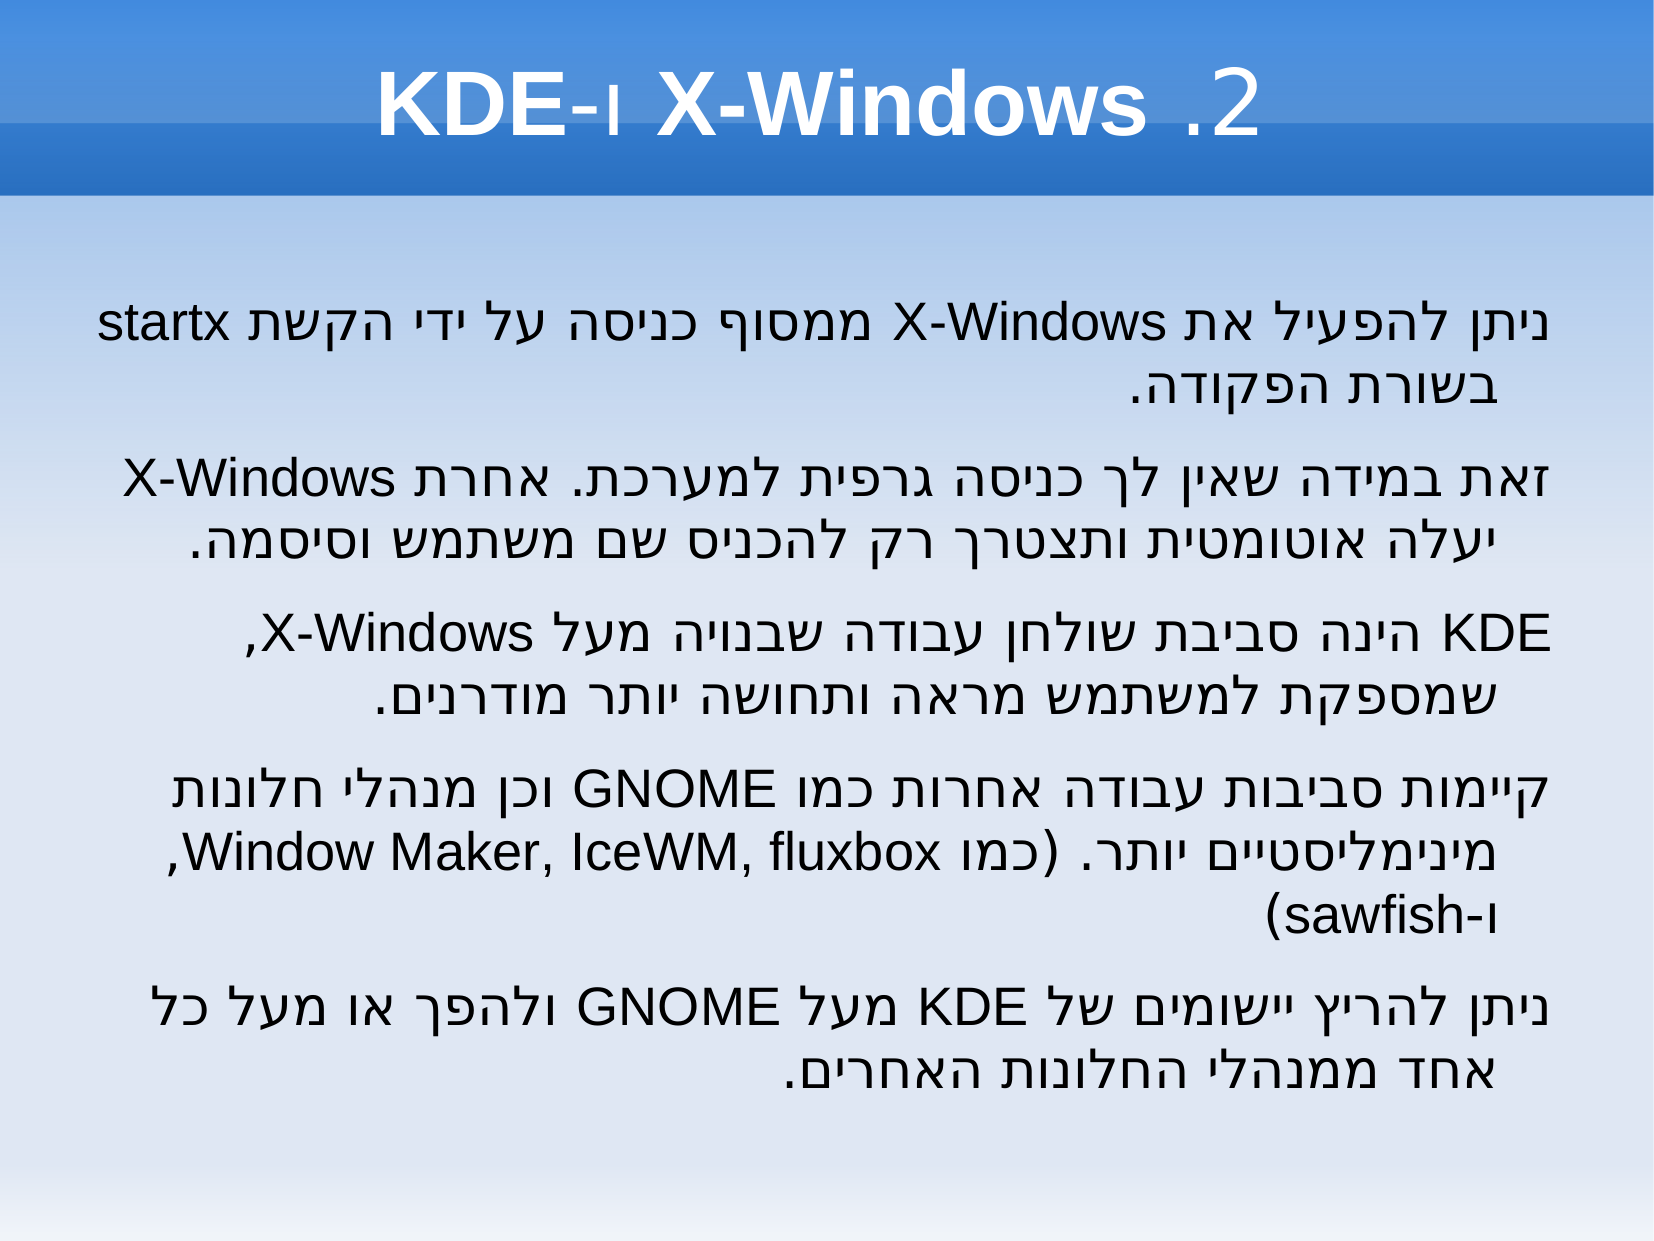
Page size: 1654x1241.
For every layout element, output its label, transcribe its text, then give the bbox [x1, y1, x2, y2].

title 2. X-Windows ו-KDE [76, 7, 1565, 200]
picture [0, 0, 1654, 1241]
list ניתן להפעיל את X-Windows ממסוף כניסה על ידי הקשת startx בשורת הפקודה. זאת במידה שאין לך כניסה גרפית למערכת. אחרת X-Windows יעלה אוטומטית ותצטרך רק להכניס שם משתמש וסיסמה. KDE הינה סביבת שולחן עבודה שבנויה מעל X-Windows, שמספקת למשתמש מראה ותחושה יותר מודרנים. קיימות סביבות עבודה אחרות כמו GNOME וכן מנהלי חלונות מינימליסטיים יותר. (כמו Window Maker, IceWM, fluxbox, ו-sawfish) ניתן להריץ יישומים של KDE מעל GNOME ולהפך או מעל כל אחד ממנהלי החלונות האחרים. [82, 290, 1571, 1165]
